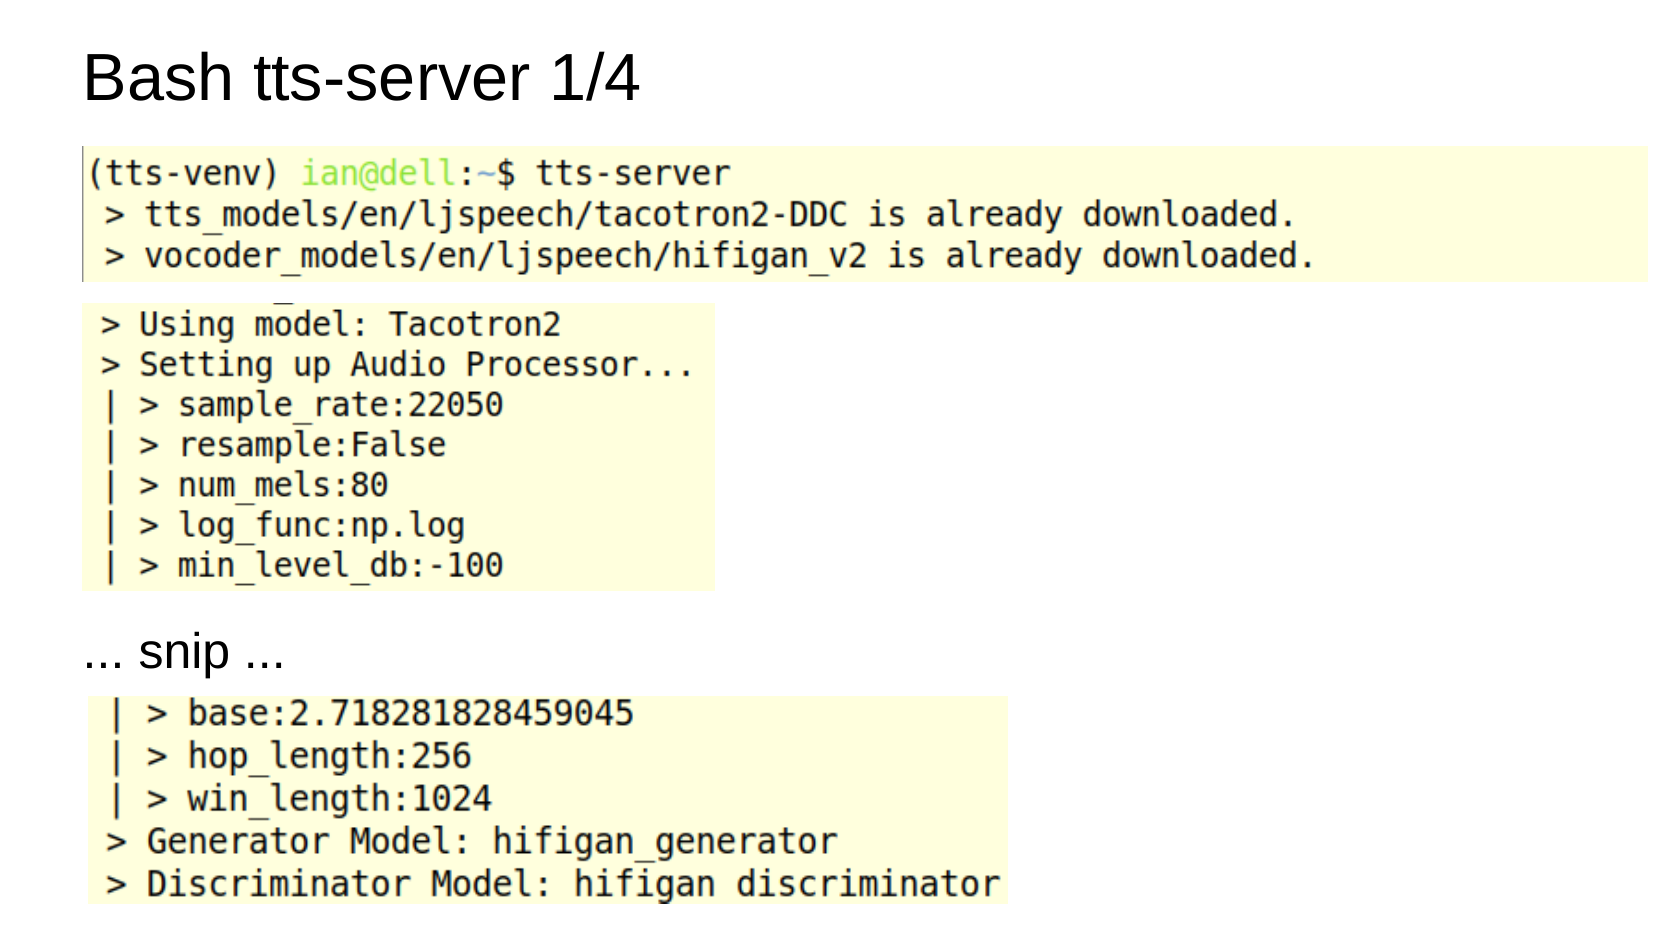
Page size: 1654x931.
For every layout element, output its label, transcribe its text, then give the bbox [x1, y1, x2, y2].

picture [88, 696, 1008, 904]
title Bash tts-server 1/4 [82, 37, 1571, 119]
picture [82, 146, 1648, 282]
subtitle ... snip ... [47, 623, 1536, 680]
picture [82, 303, 715, 591]
